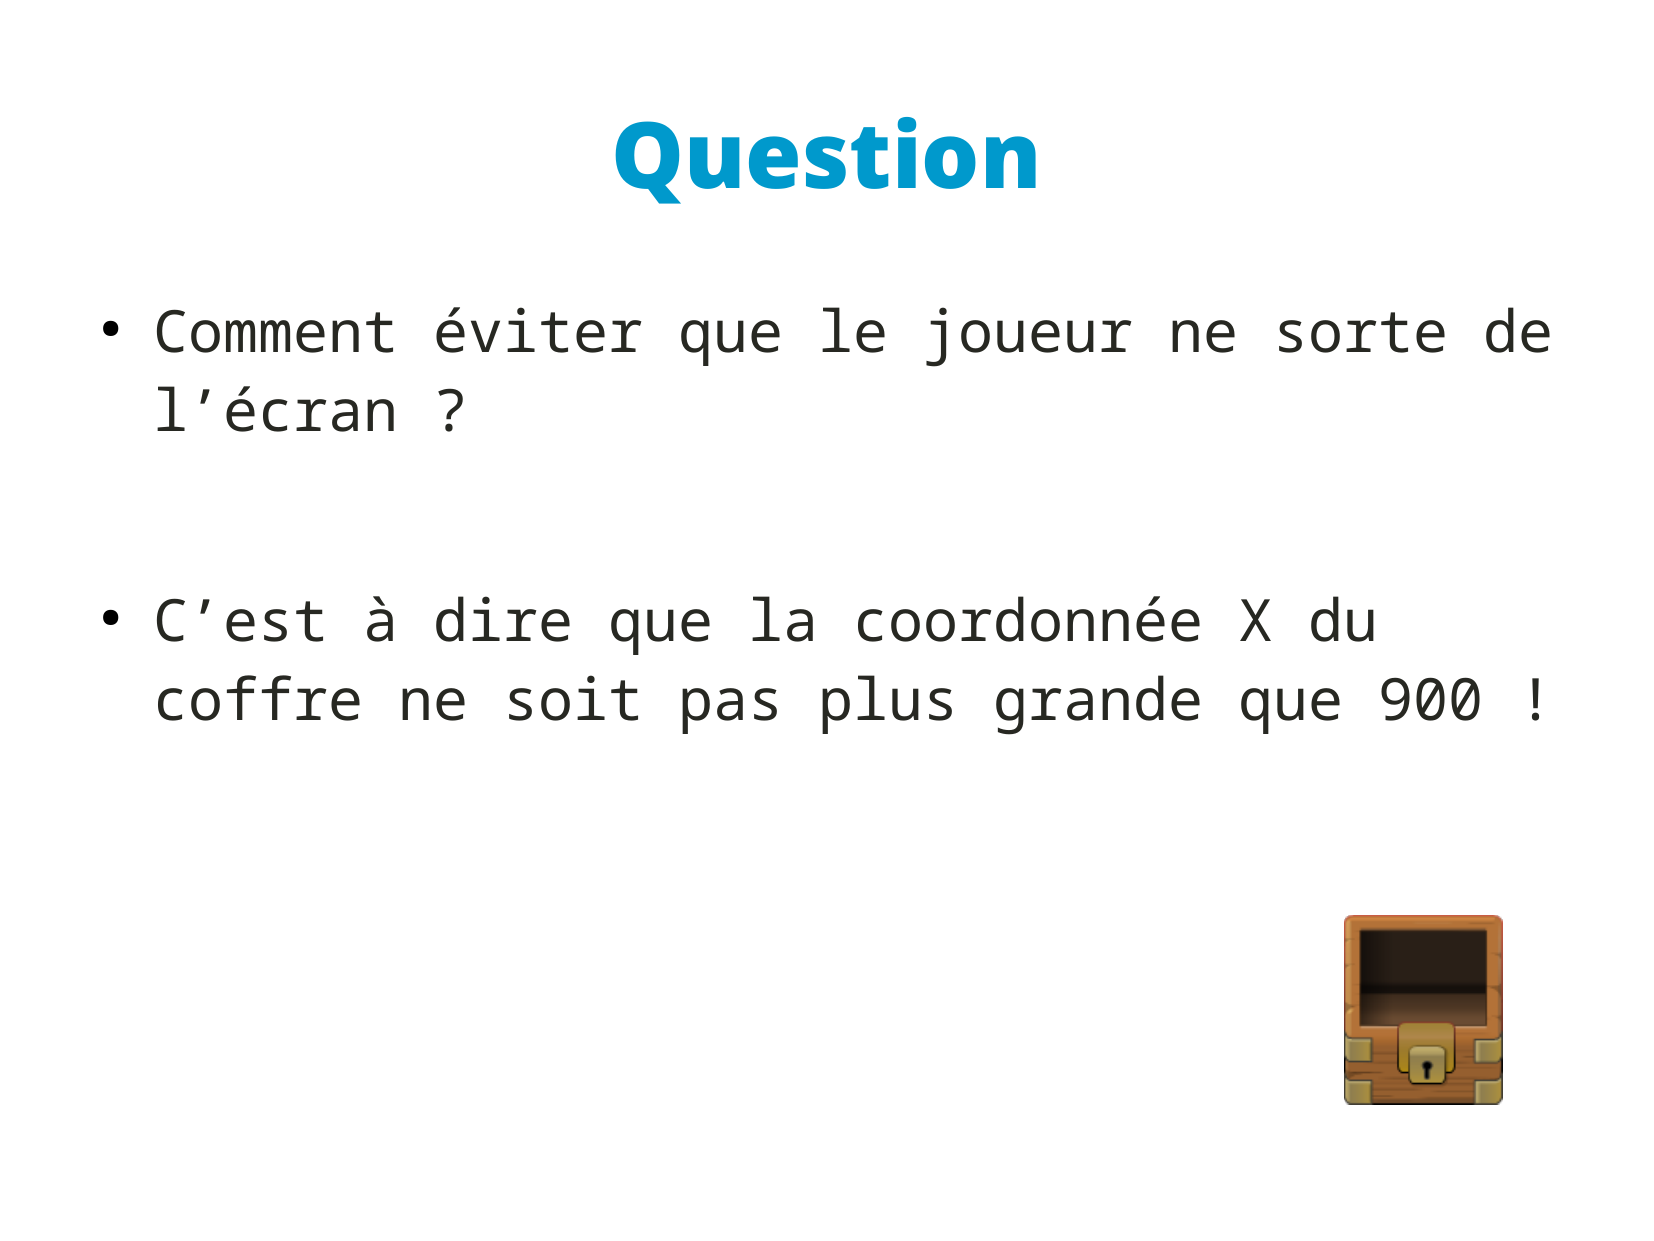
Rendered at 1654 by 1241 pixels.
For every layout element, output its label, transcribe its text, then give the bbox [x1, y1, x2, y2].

list Comment éviter que le joueur ne sorte de l’écran ? C’est à dire que la coordonnée X du coffre ne soit pas plus grande que 900 ! [82, 290, 1571, 1010]
title Question [82, 49, 1571, 257]
picture [1344, 915, 1503, 1105]
